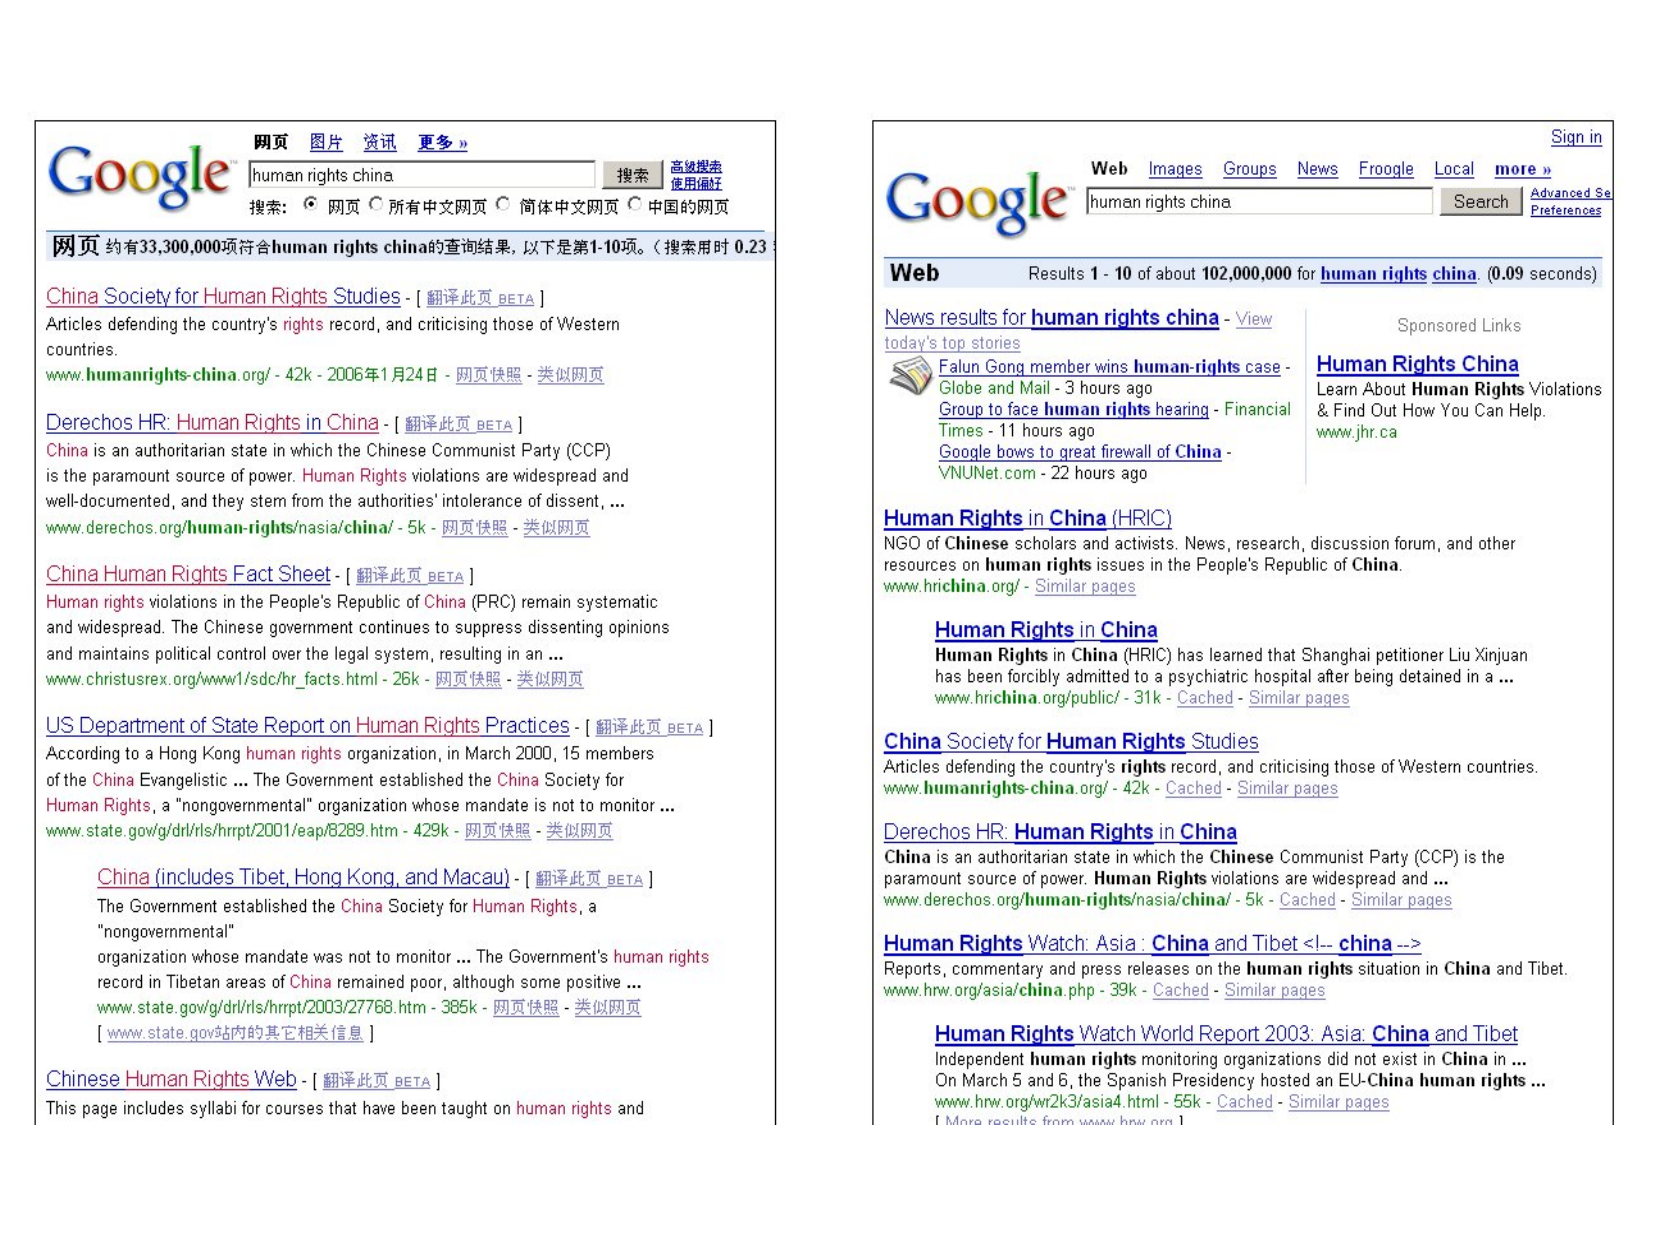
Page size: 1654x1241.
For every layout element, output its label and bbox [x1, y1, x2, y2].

picture [27, 111, 1623, 1125]
